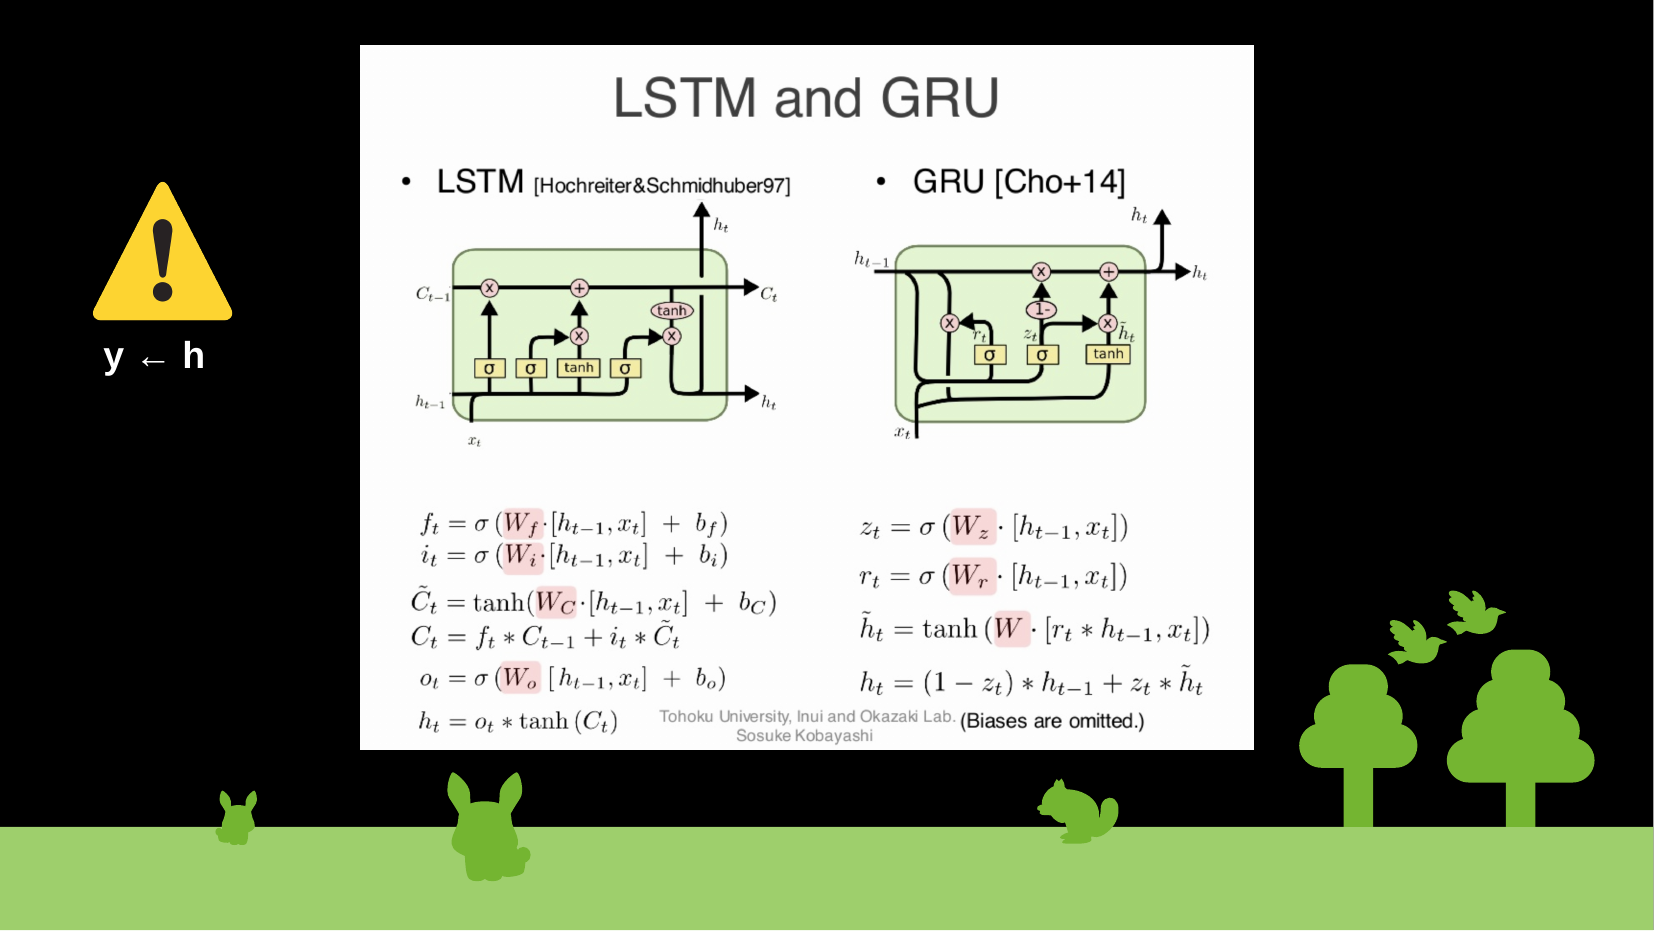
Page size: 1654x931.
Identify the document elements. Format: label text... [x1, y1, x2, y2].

text_box y ← h [88, 327, 296, 384]
picture [88, 177, 237, 325]
picture [360, 45, 1254, 751]
